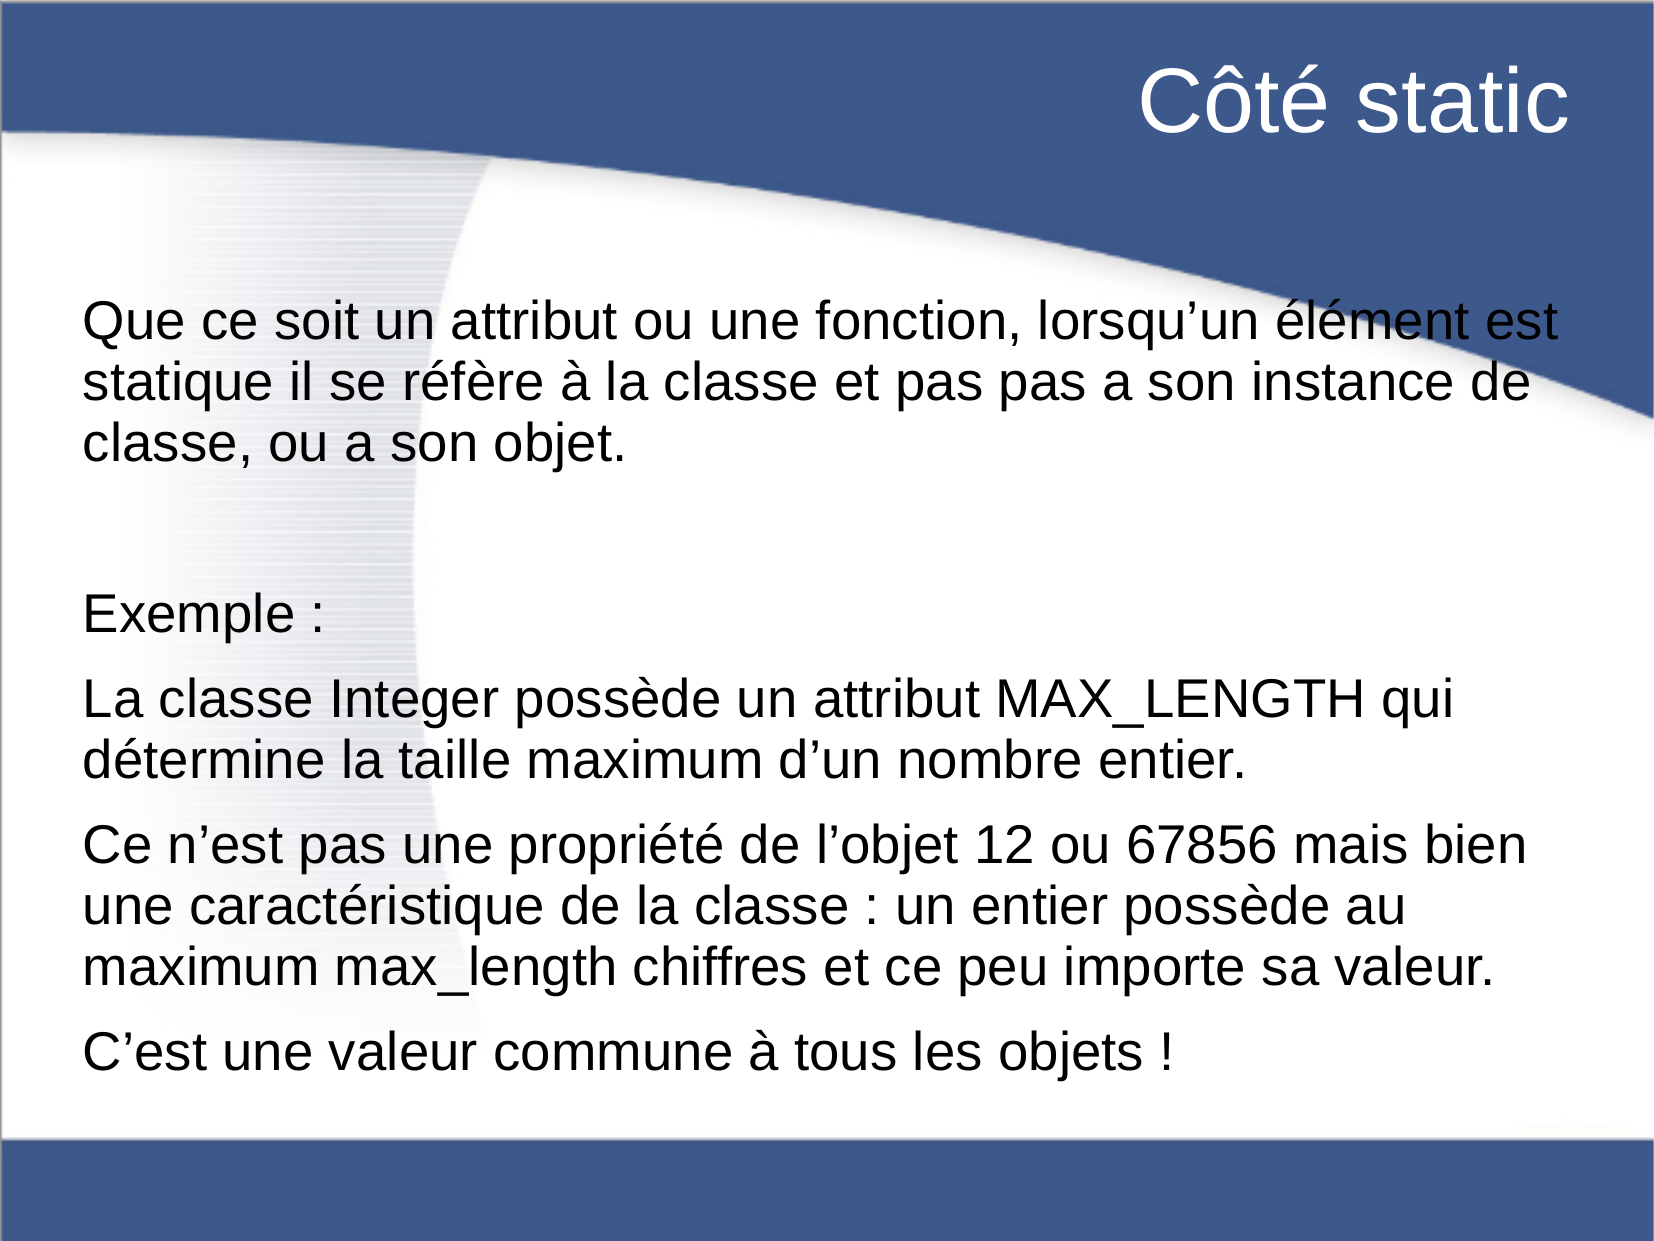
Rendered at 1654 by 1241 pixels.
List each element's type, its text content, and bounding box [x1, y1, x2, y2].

picture [0, 0, 1654, 1241]
text_box [82, 290, 1571, 1087]
title Côté static [82, 49, 1571, 257]
